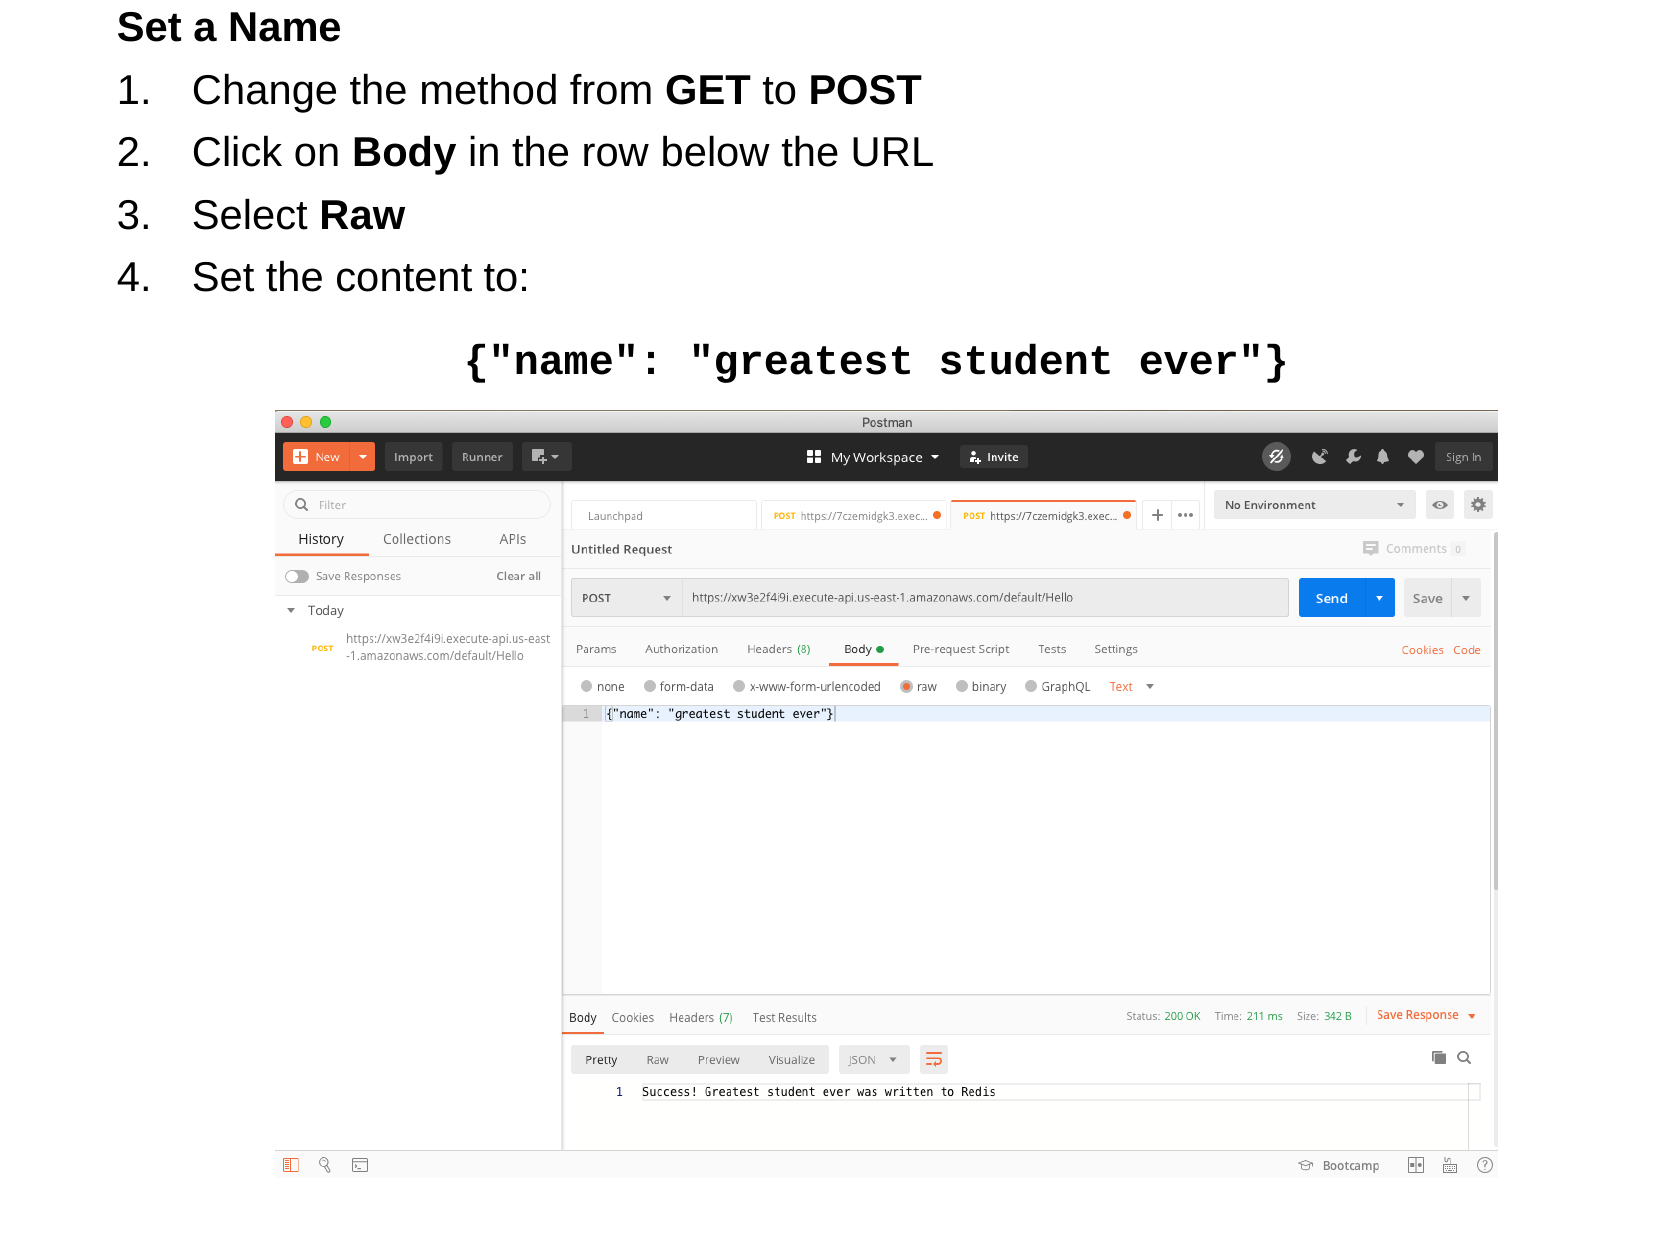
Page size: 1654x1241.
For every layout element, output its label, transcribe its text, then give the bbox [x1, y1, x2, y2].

text_box Set a Name Change the method from GET to POST Click on Body in the row below the URL Select Raw Set the content to: [116, 0, 1654, 333]
picture [275, 410, 1498, 1178]
text_box {"name": "greatest student ever"} [463, 332, 1307, 410]
